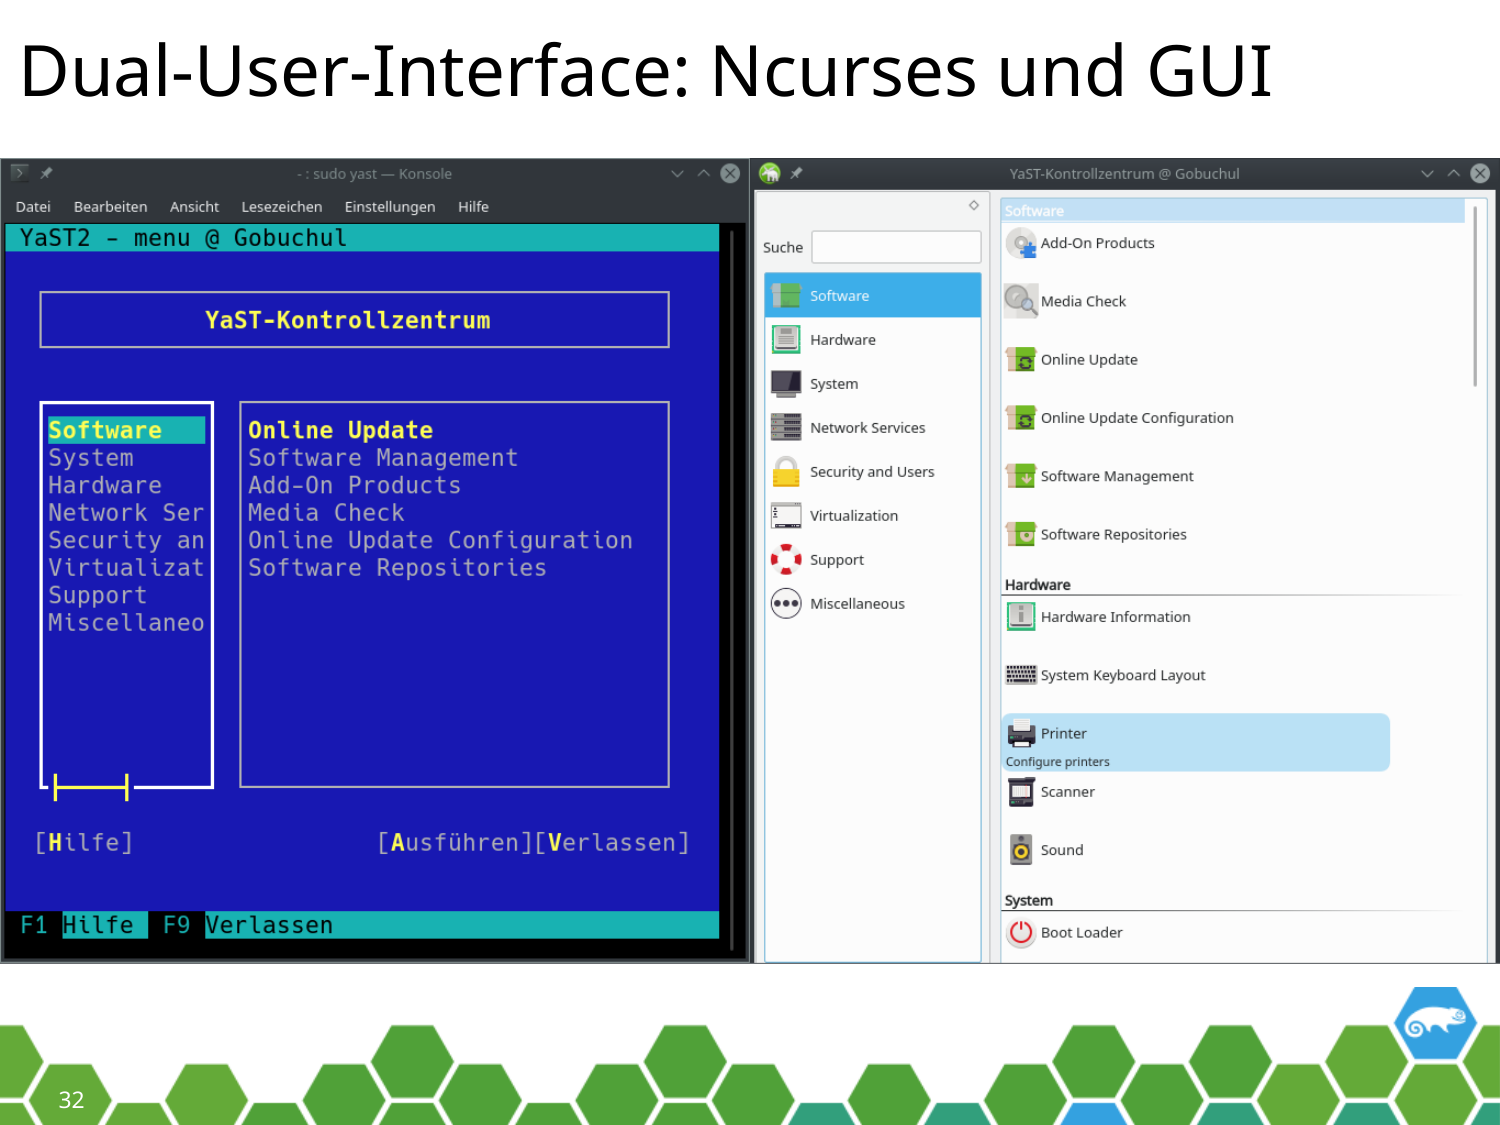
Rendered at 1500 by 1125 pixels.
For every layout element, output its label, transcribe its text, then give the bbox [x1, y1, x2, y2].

picture [0, 158, 1500, 964]
picture [0, 987, 1500, 1125]
text_box Dual-User-Interface: Ncurses und GUI [18, 20, 1464, 122]
